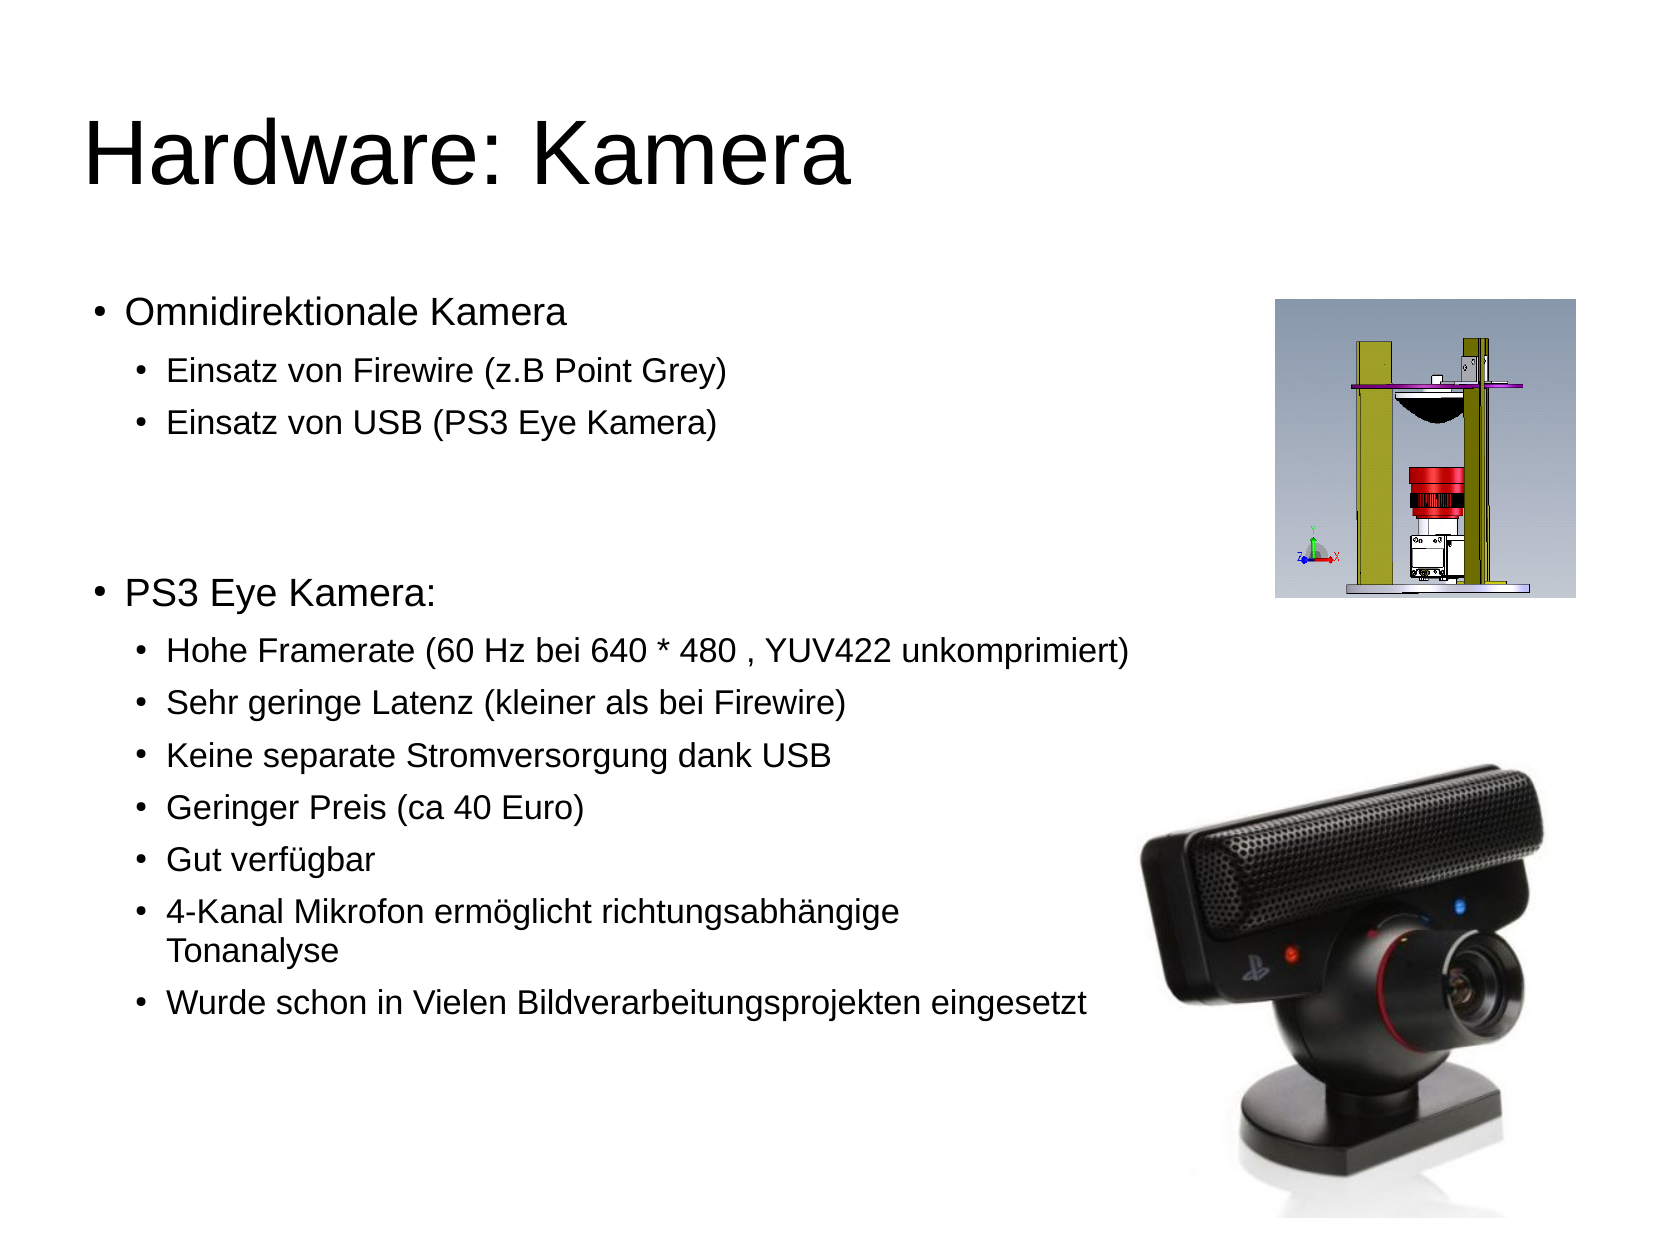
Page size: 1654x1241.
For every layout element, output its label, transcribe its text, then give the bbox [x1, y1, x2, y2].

title Hardware: Kamera [82, 56, 1571, 250]
list Omnidirektionale Kamera Einsatz von Firewire (z.B Point Grey) Einsatz von USB (PS3 Eye Kamera) PS3 Eye Kamera: Hohe Framerate (60 Hz bei 640 * 480 , YUV422 unkomprimiert) Sehr geringe Latenz (kleiner als bei Firewire) Keine separate Stromversorgung dank USB Geringer Preis (ca 40 Euro) Gut verfügbar 4-Kanal Mikrofon ermöglicht richtungsabhängige Tonanalyse Wurde schon in Vielen Bildverarbeitungsprojekten eingesetzt [82, 290, 1571, 1109]
picture [1125, 749, 1562, 1218]
picture [1275, 299, 1576, 598]
